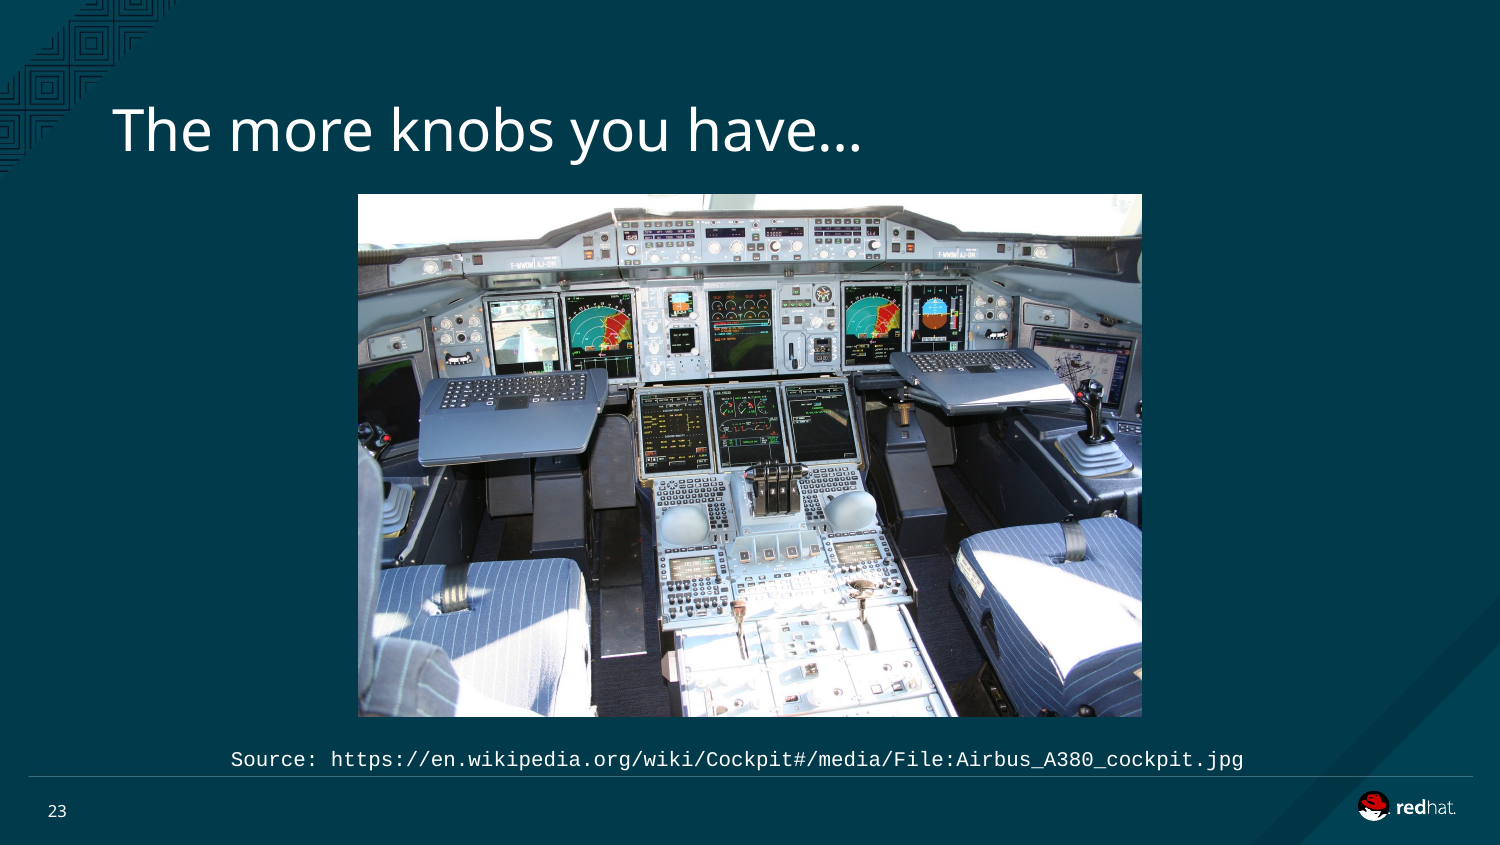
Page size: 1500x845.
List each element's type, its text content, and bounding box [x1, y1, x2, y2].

text_box Source: https://en.wikipedia.org/wiki/Cockpit#/media/File:Airbus_A380_cockpit.jpg [216, 742, 1284, 774]
title The more knobs you have… [112, 0, 1388, 169]
picture [359, 195, 1141, 716]
picture [99, 38, 103, 49]
